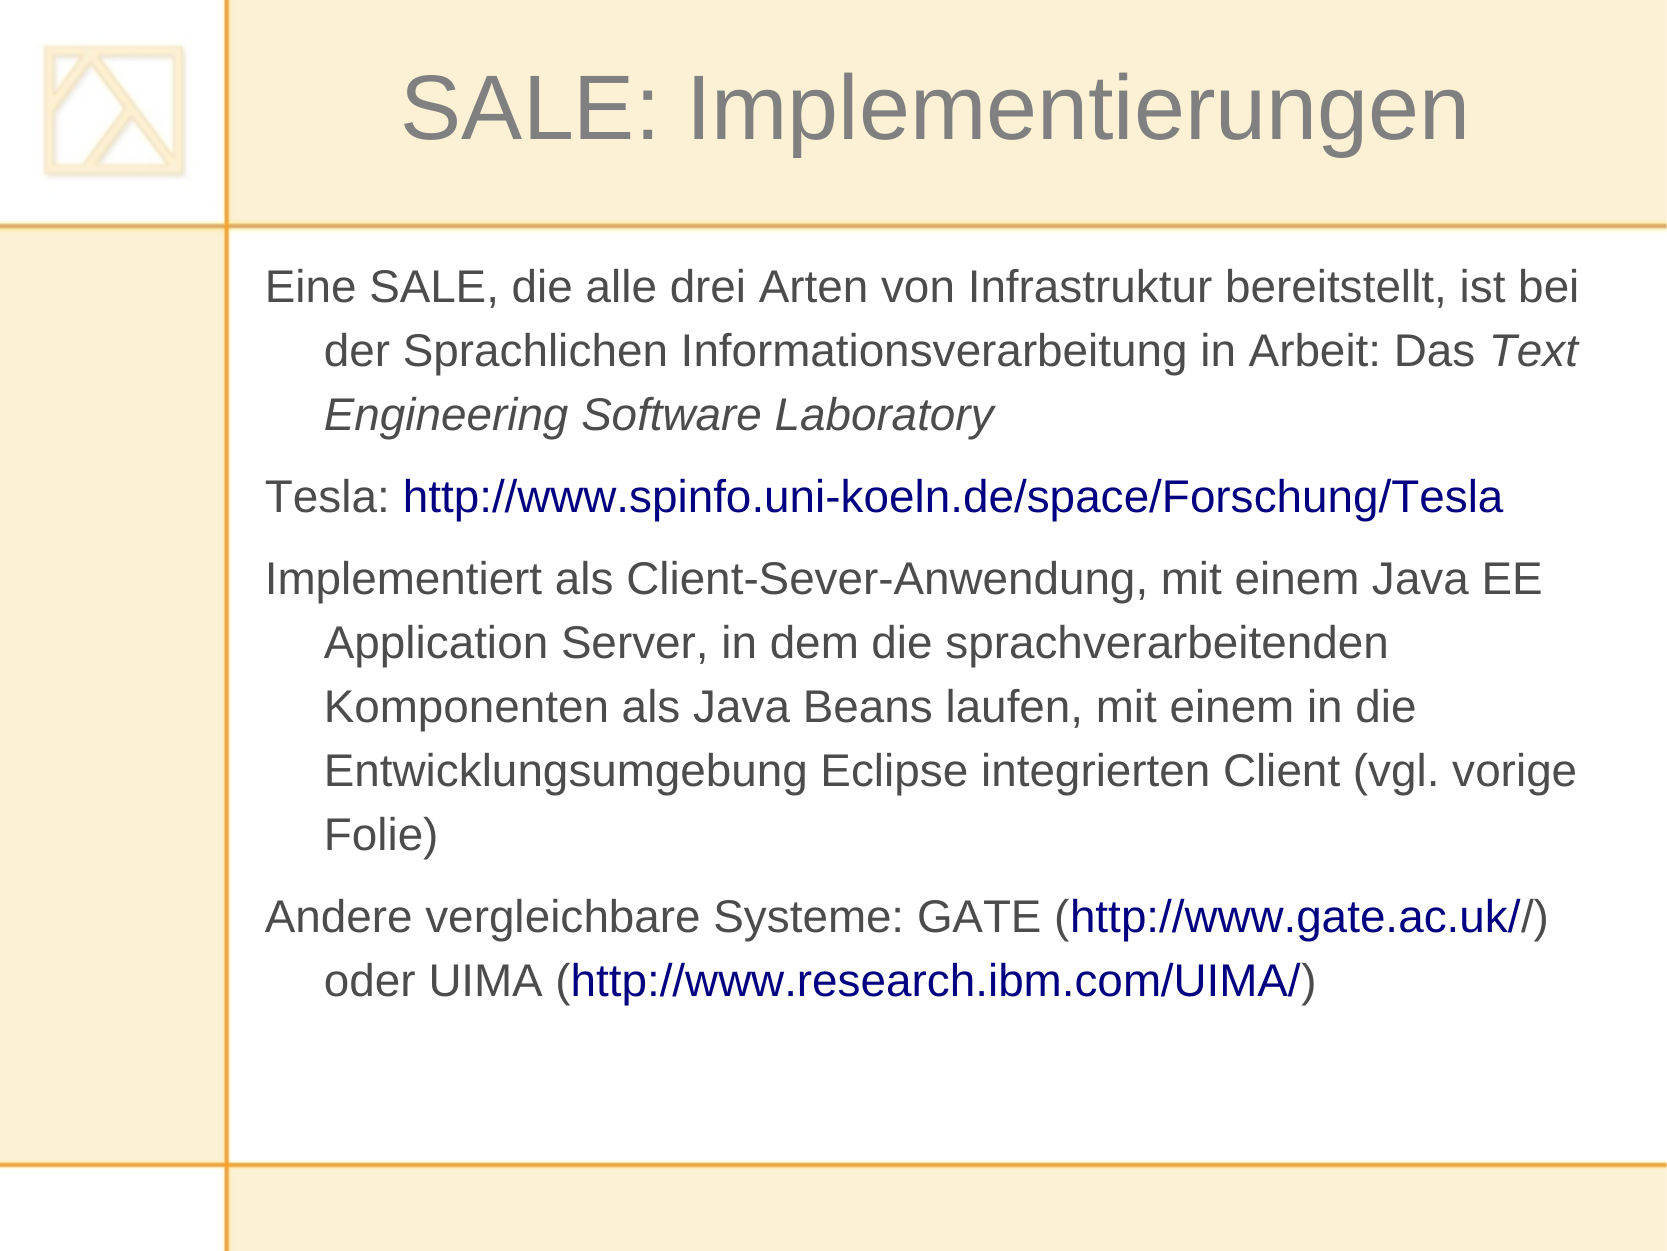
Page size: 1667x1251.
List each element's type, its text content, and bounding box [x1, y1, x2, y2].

title SALE: Implementierungen [265, 5, 1608, 214]
picture [0, 0, 1667, 1251]
list Eine SALE, die alle drei Arten von Infrastruktur bereitstellt, ist bei der Sprachlichen Informationsverarbeitung in Arbeit: Das Text Engineering Software Laboratory Tesla: http://www.spinfo.uni-koeln.de/space/Forschung/Tesla Implementiert als Client-Sever-Anwendung, mit einem Java EE Application Server, in dem die sprachverarbeitenden Komponenten als Java Beans laufen, mit einem in die Entwicklungsumgebung Eclipse integrierten Client (vgl. vorige Folie) Andere vergleichbare Systeme: GATE (http://www.gate.ac.uk//) oder UIMA (http://www.research.ibm.com/UIMA/) [236, 248, 1625, 991]
